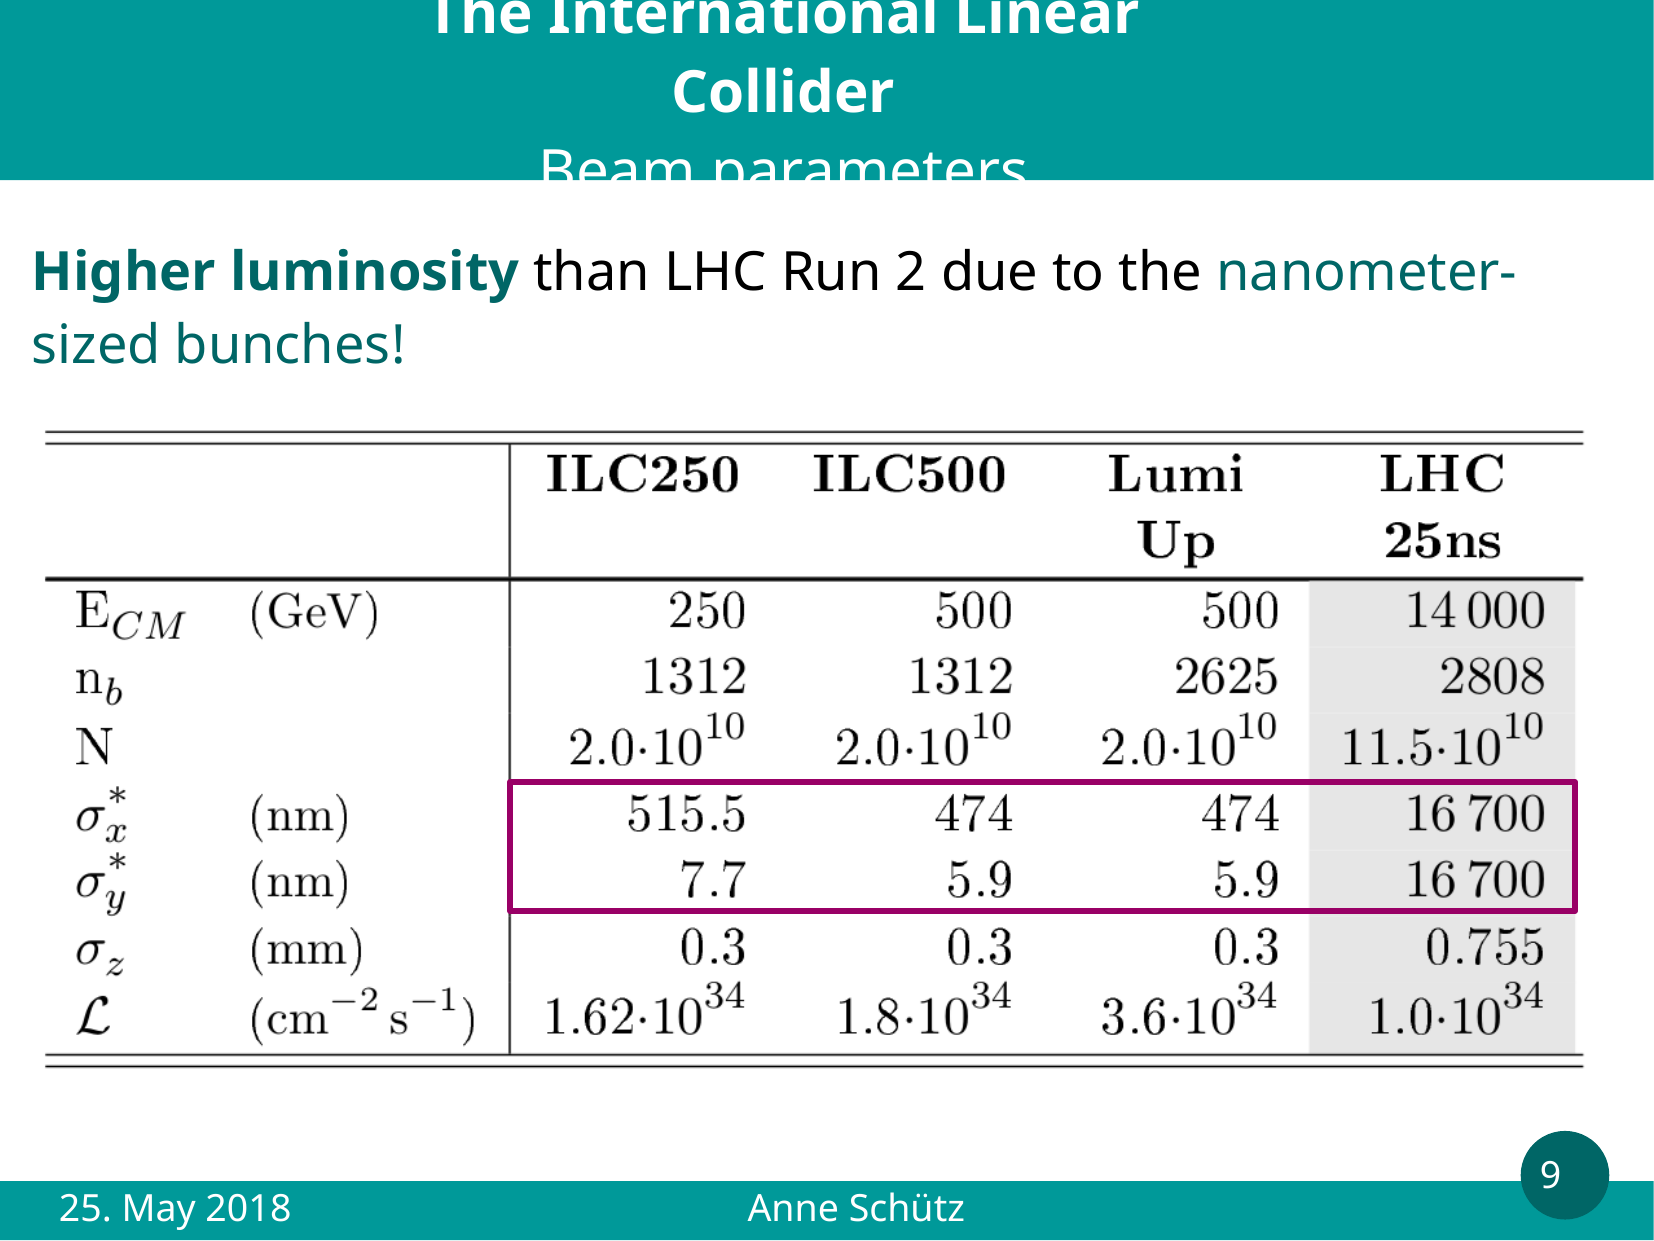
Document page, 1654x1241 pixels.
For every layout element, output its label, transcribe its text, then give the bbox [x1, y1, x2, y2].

text_box Higher luminosity than LHC Run 2 due to the nanometer-sized bunches! [31, 236, 1622, 376]
title The International Linear Collider Beam parameters [426, 0, 1227, 181]
picture [31, 420, 1591, 1081]
